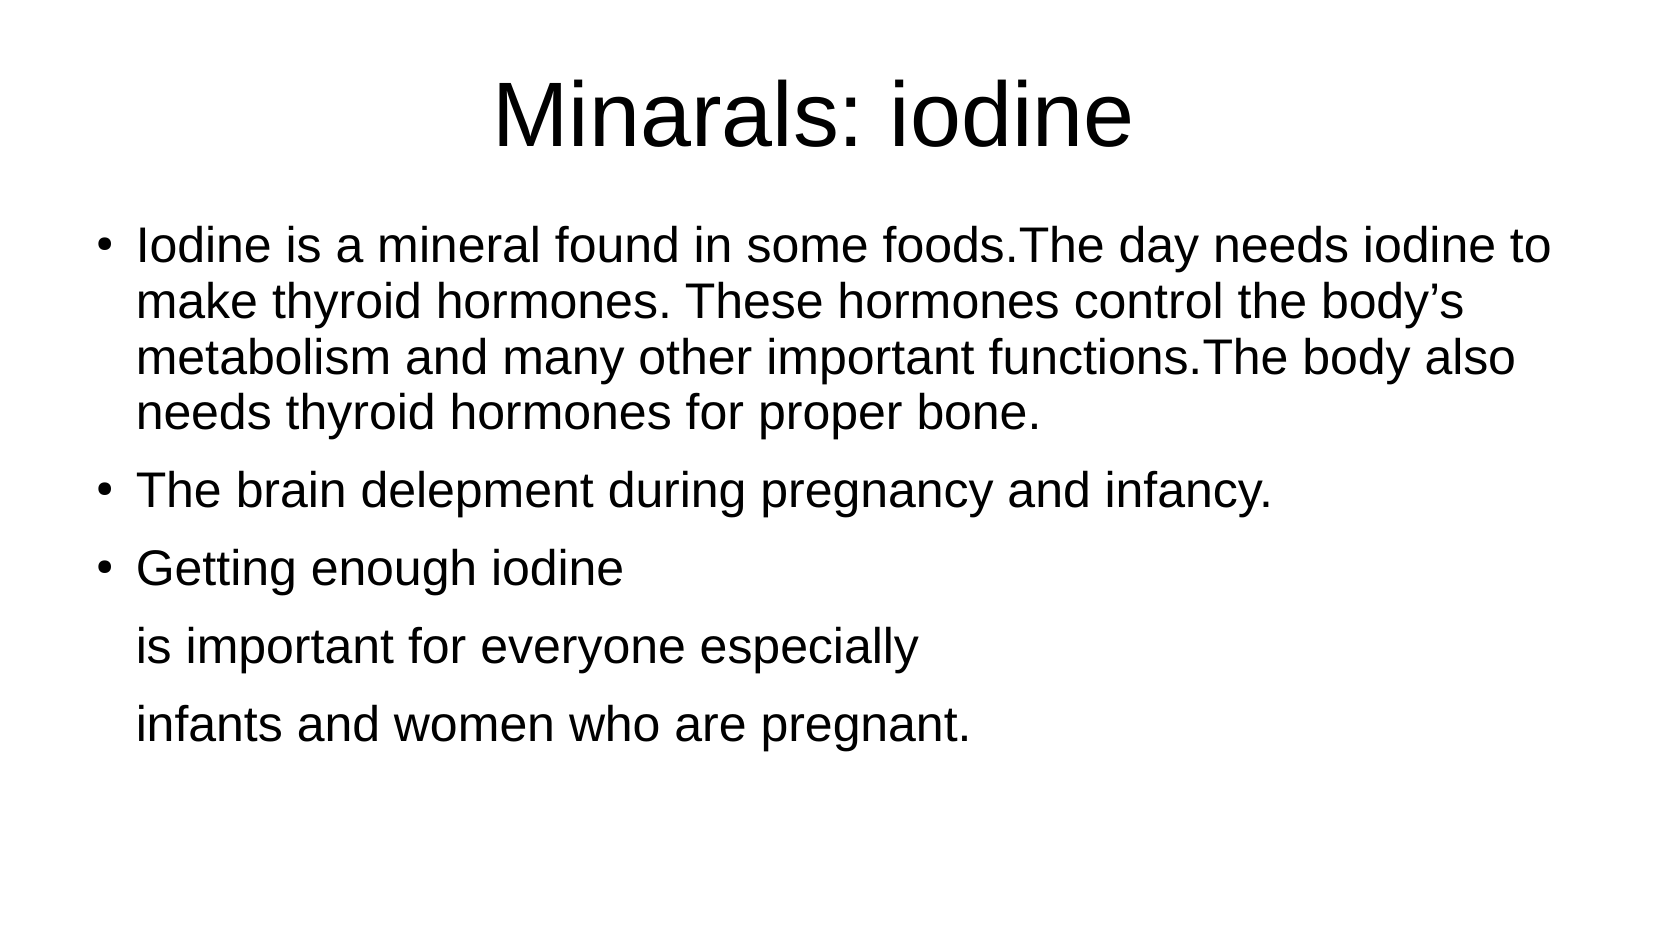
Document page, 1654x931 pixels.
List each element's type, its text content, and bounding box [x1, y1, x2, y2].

list Iodine is a mineral found in some foods.The day needs iodine to make thyroid hormones. These hormones control the body’s metabolism and many other important functions.The body also needs thyroid hormones for proper bone. The brain delepment during pregnancy and infancy. Getting enough iodine is important for everyone especially infants and women who are pregnant. [82, 217, 1571, 758]
title Minarals: iodine [82, 37, 1571, 193]
